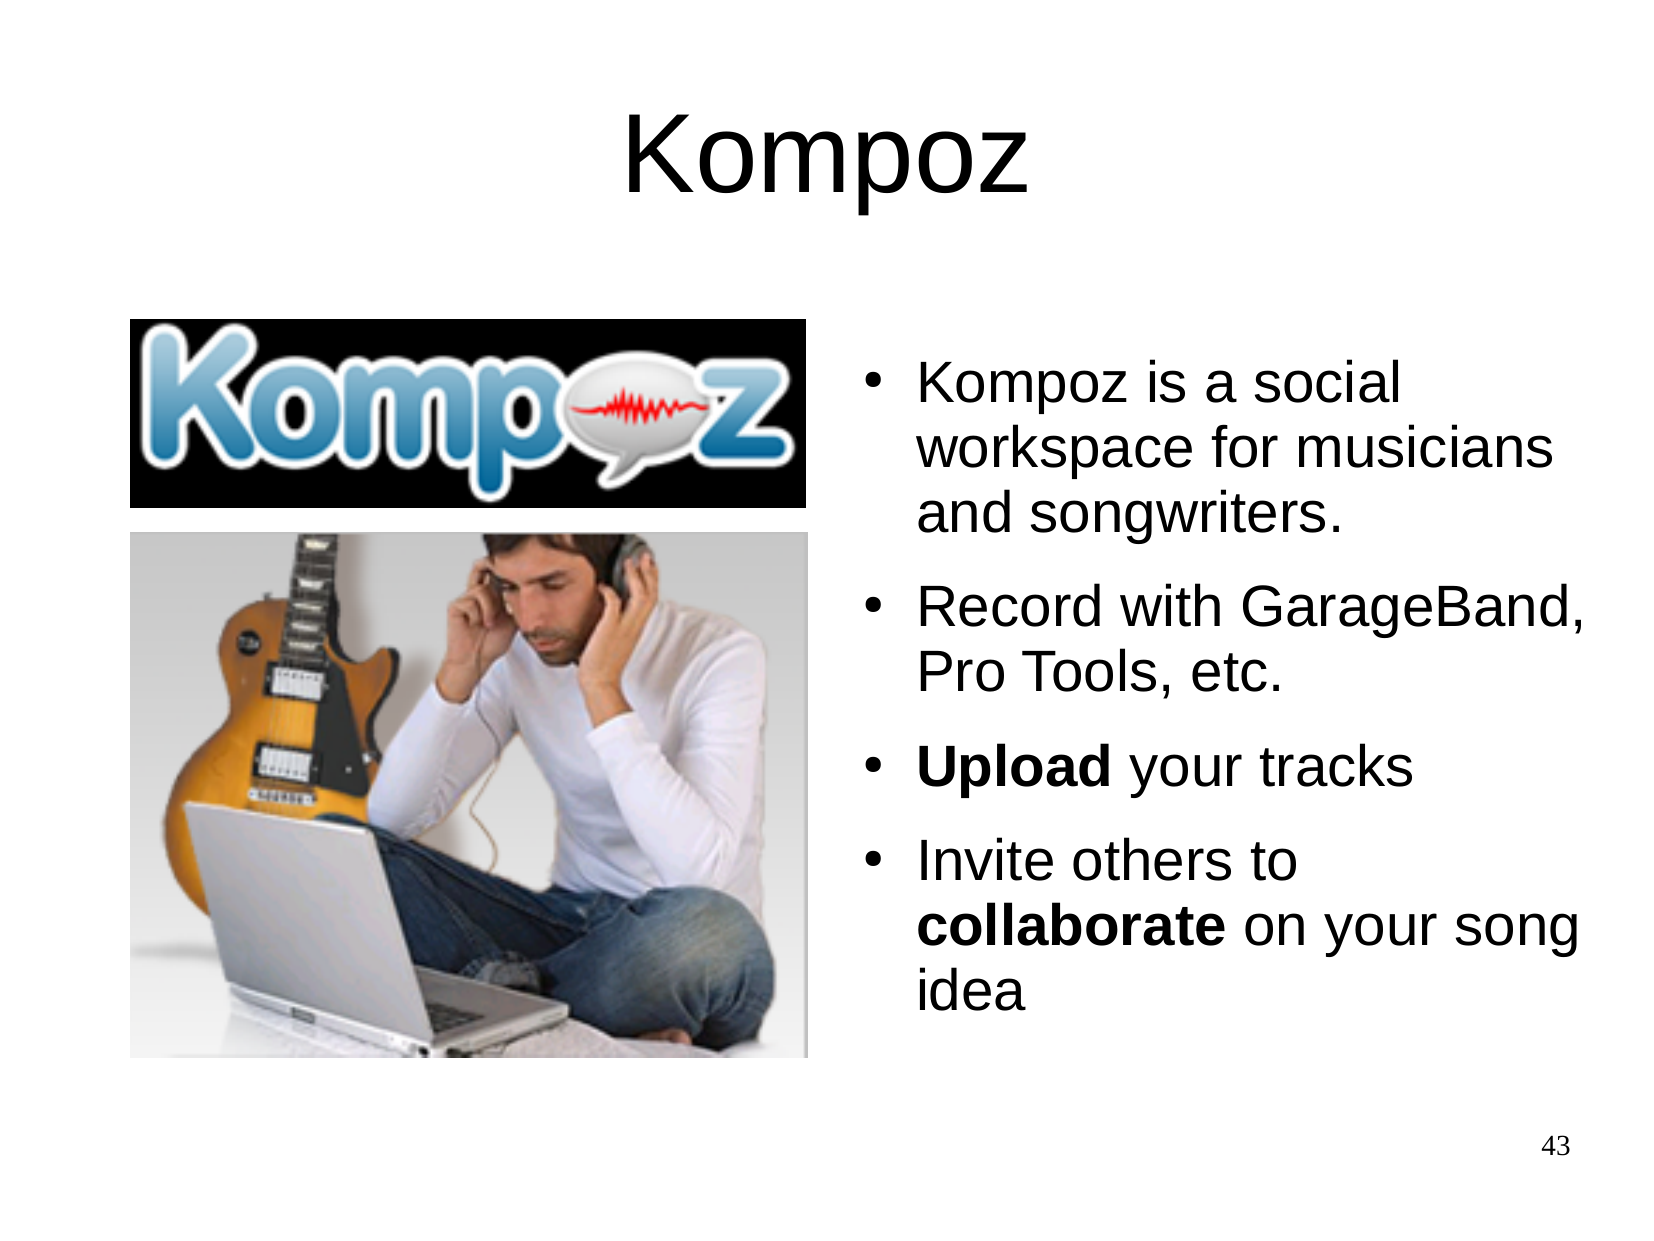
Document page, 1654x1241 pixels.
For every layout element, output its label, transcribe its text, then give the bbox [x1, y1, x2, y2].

picture [130, 532, 808, 1058]
list Kompoz is a social workspace for musicians and songwriters. Record with GarageBand, Pro Tools, etc. Upload your tracks Invite others to collaborate on your song idea [845, 349, 1613, 1110]
picture [130, 319, 806, 508]
title Kompoz [82, 49, 1571, 257]
